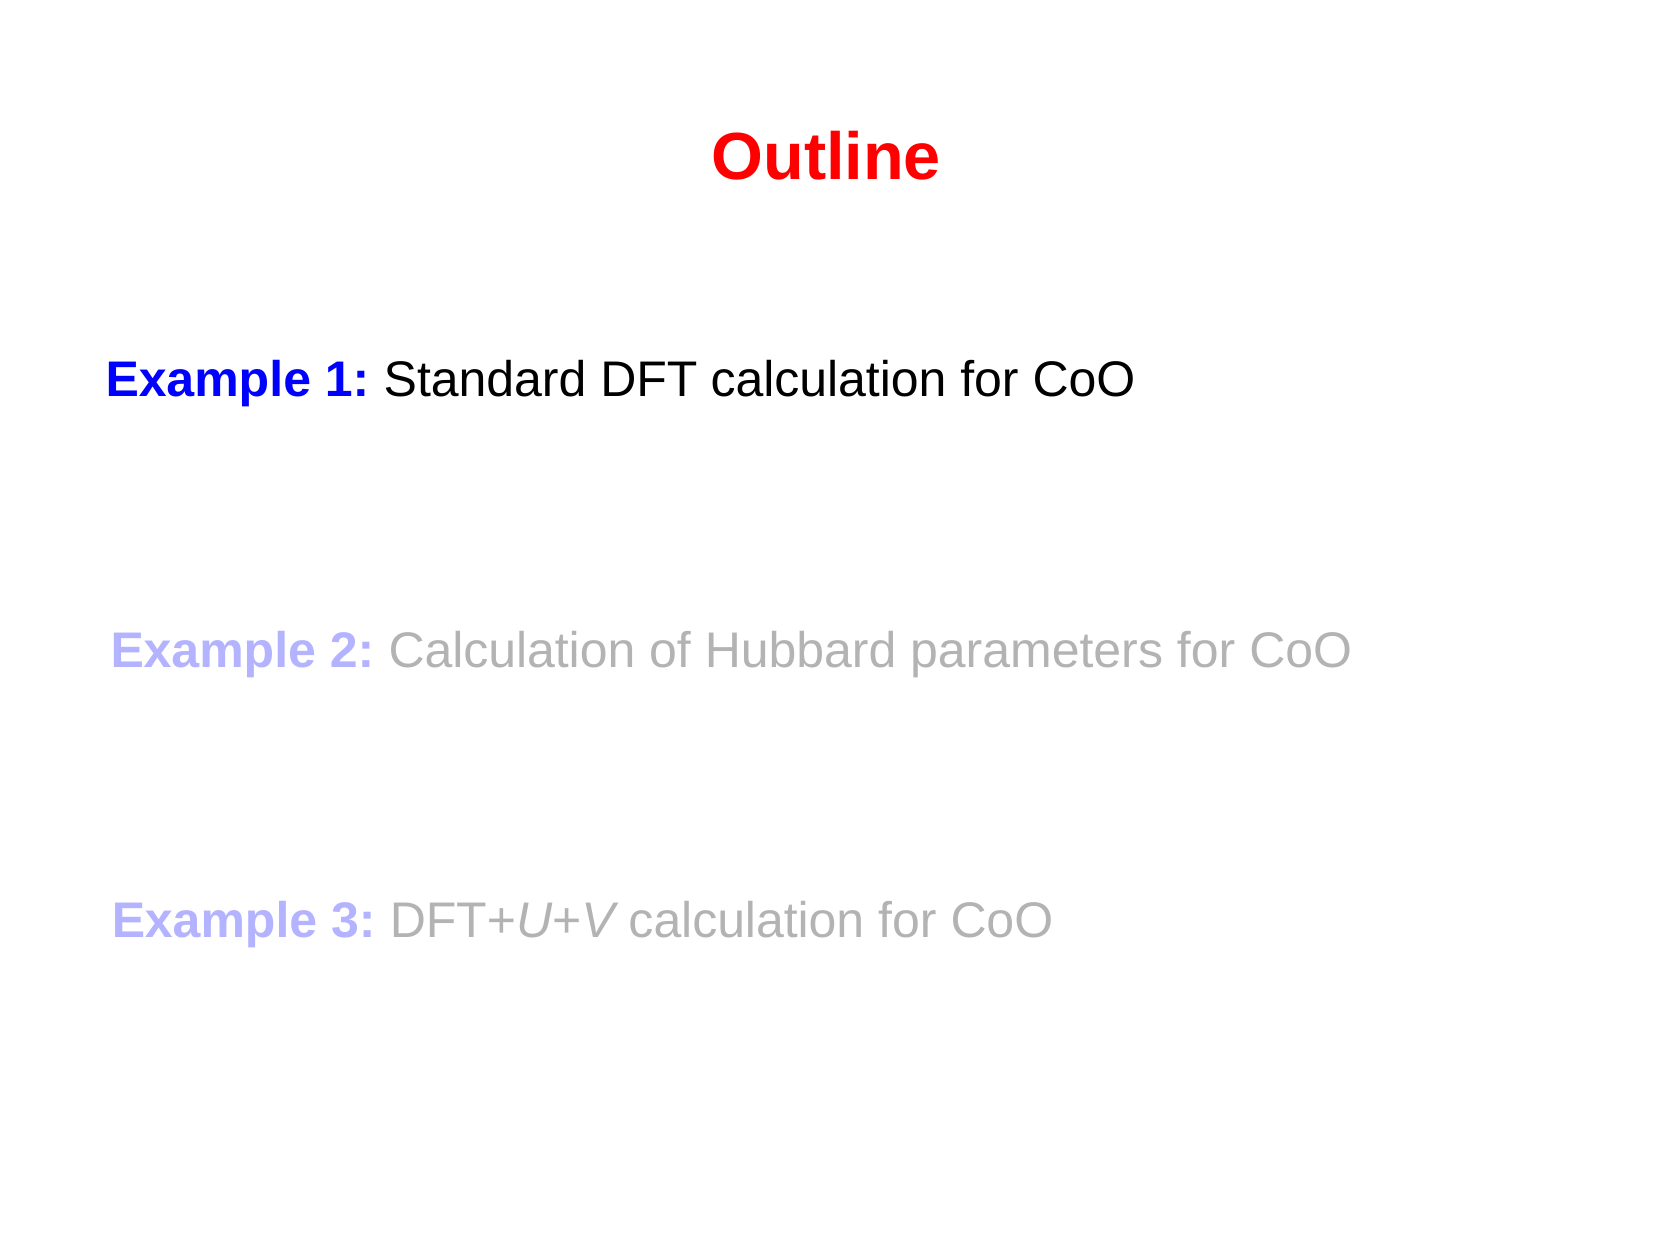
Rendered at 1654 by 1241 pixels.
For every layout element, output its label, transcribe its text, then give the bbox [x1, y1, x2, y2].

title Outline [82, 49, 1571, 257]
text_box [60, 518, 1605, 1045]
text_box Example 1: Standard DFT calculation for CoO [90, 344, 1153, 418]
